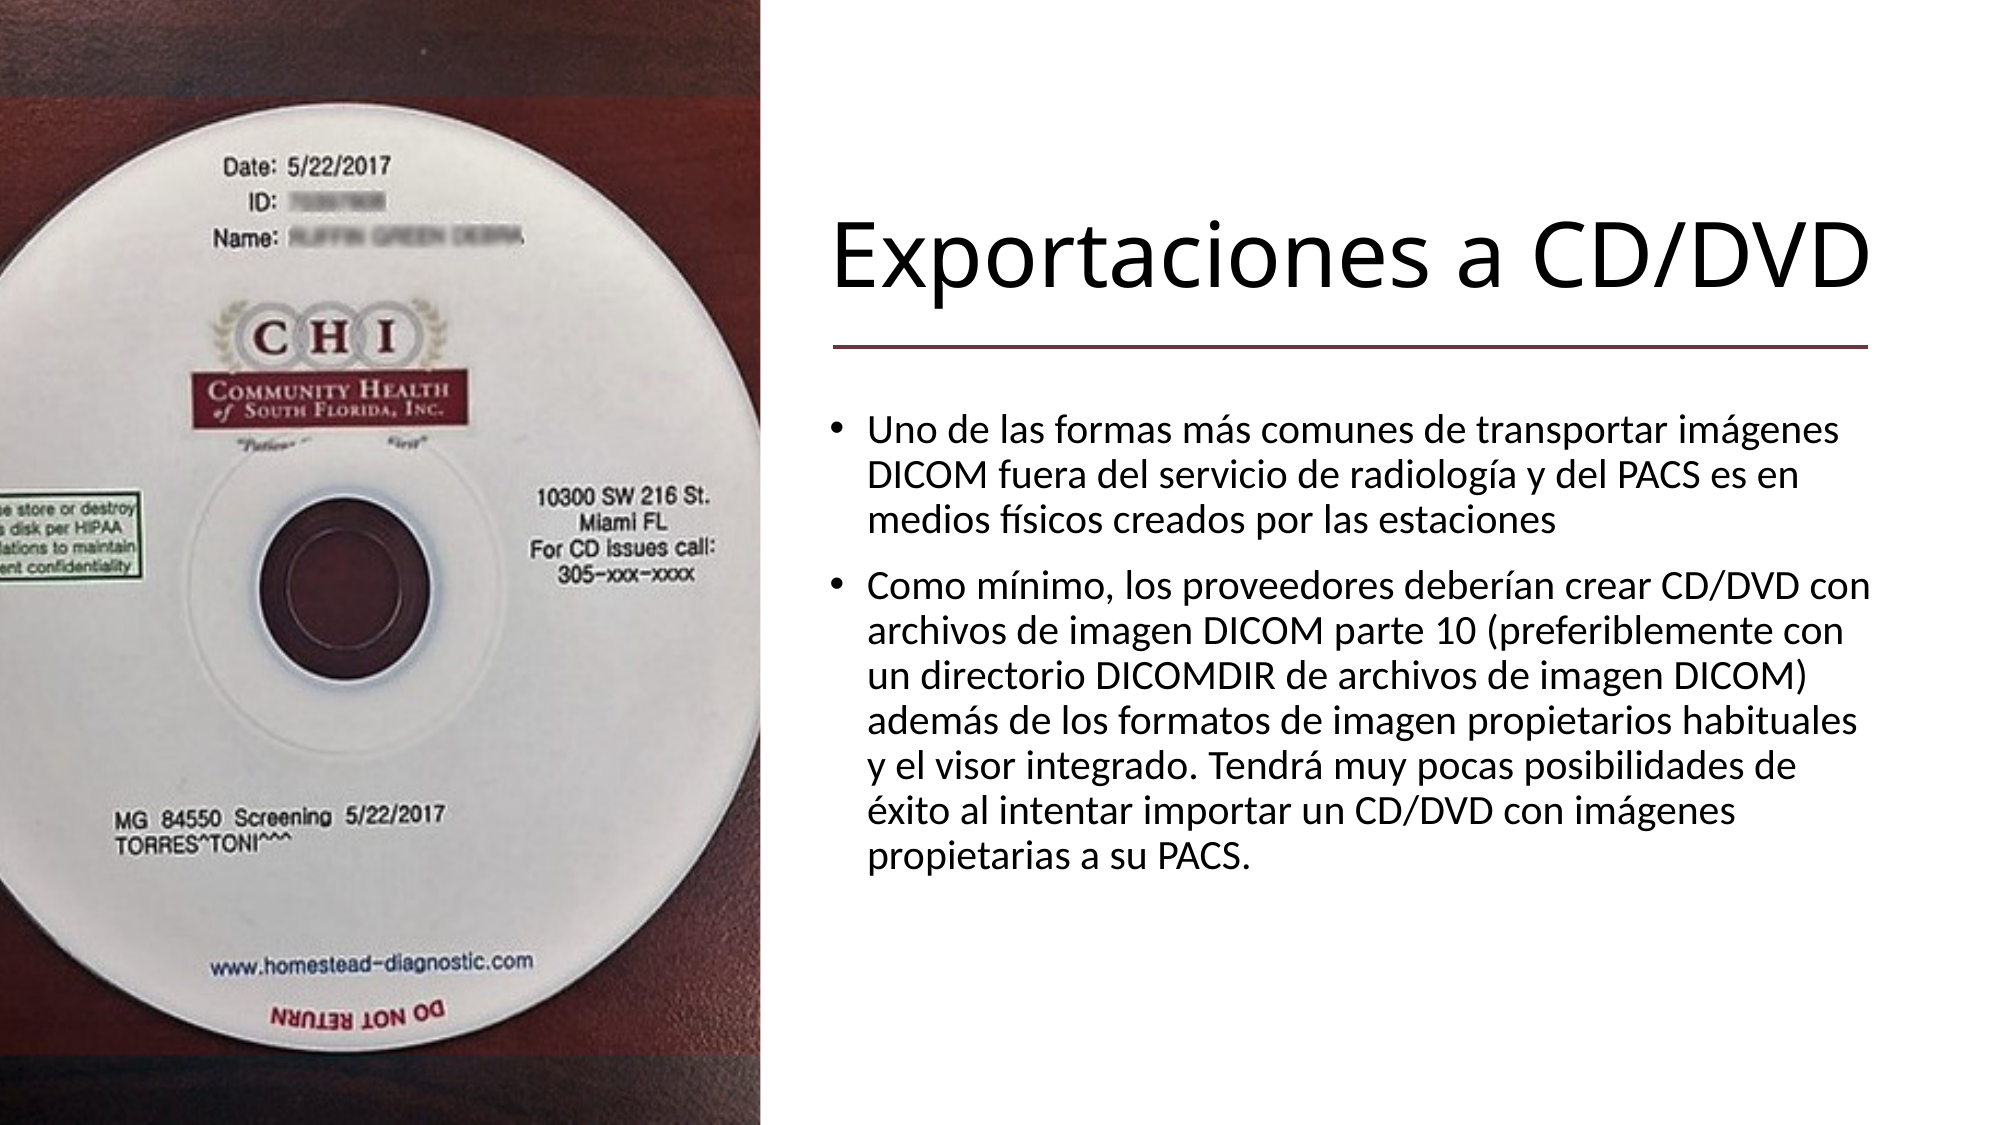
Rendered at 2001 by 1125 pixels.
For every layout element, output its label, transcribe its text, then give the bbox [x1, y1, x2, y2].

picture [0, 0, 761, 1125]
list Uno de las formas más comunes de transportar imágenes DICOM fuera del servicio de radiología y del PACS es en medios físicos creados por las estaciones Como mínimo, los proveedores deberían crear CD/DVD con archivos de imagen DICOM parte 10 (preferiblemente con un directorio DICOMDIR de archivos de imagen DICOM) además de los formatos de imagen propietarios habituales y el visor integrado. Tendrá muy pocas posibilidades de éxito al intentar importar un CD/DVD con imágenes propietarias a su PACS. [814, 399, 1895, 1021]
title Exportaciones a CD/DVD [814, 103, 1895, 315]
